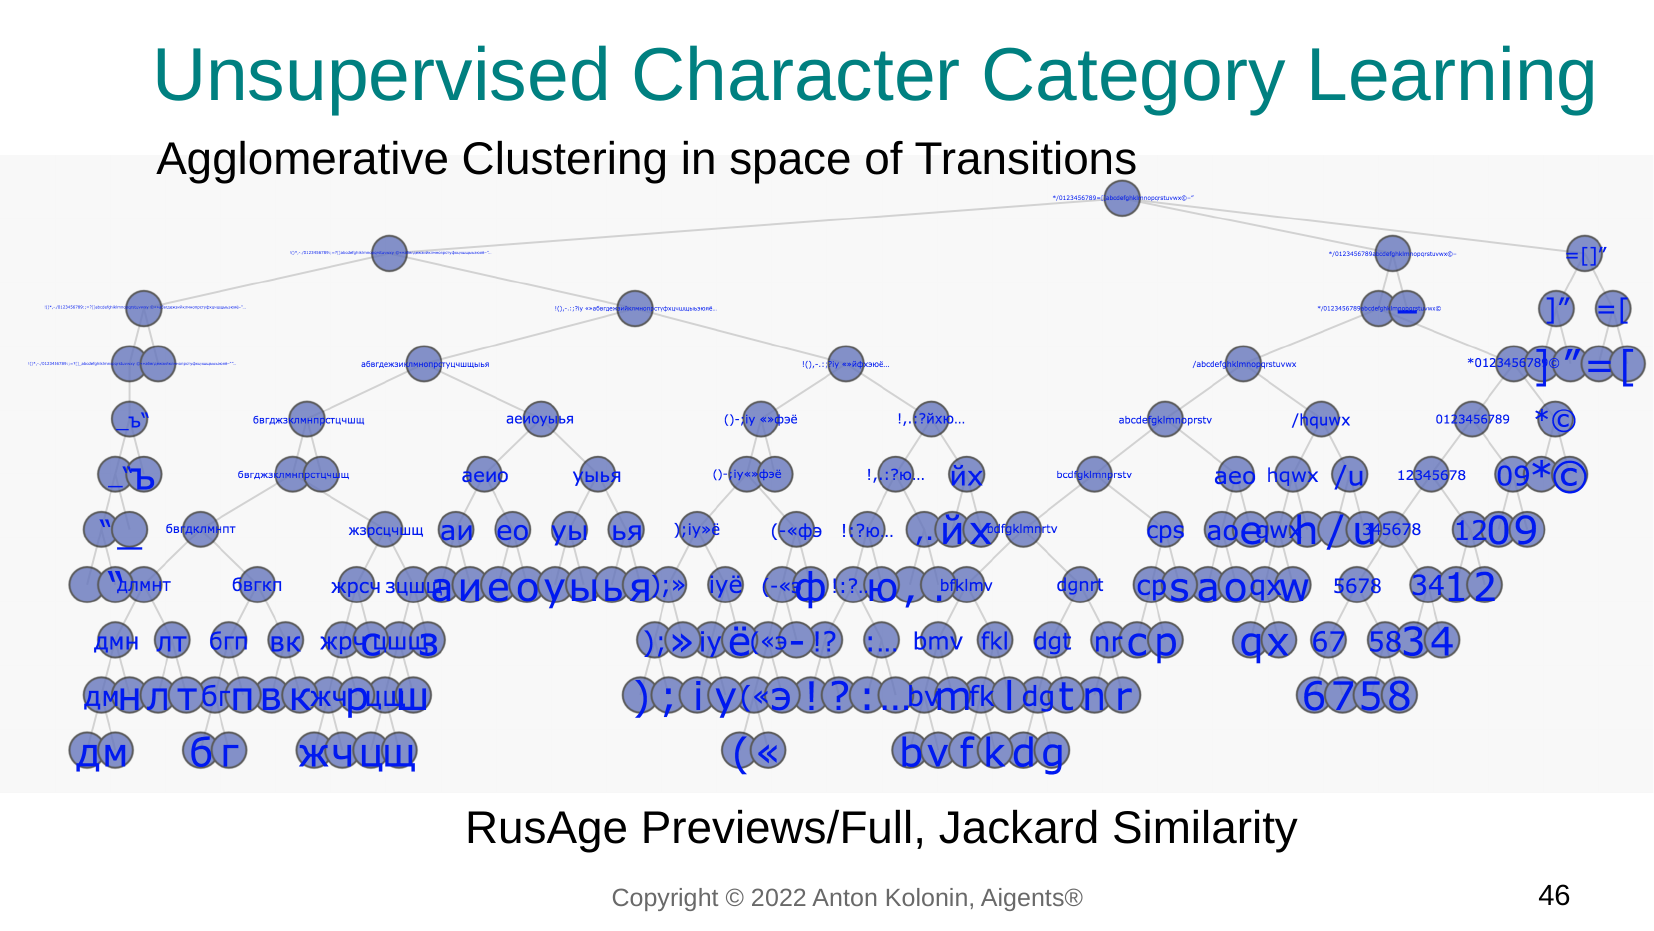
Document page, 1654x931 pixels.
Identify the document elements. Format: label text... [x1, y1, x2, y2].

text_box RusAge Previews/Full, Jackard Similarity [450, 795, 1327, 879]
text_box Unsupervised Character Category Learning [24, 5, 1654, 142]
text_box Agglomerative Clustering in space of Transitions [141, 125, 1200, 210]
picture [0, 155, 1654, 793]
